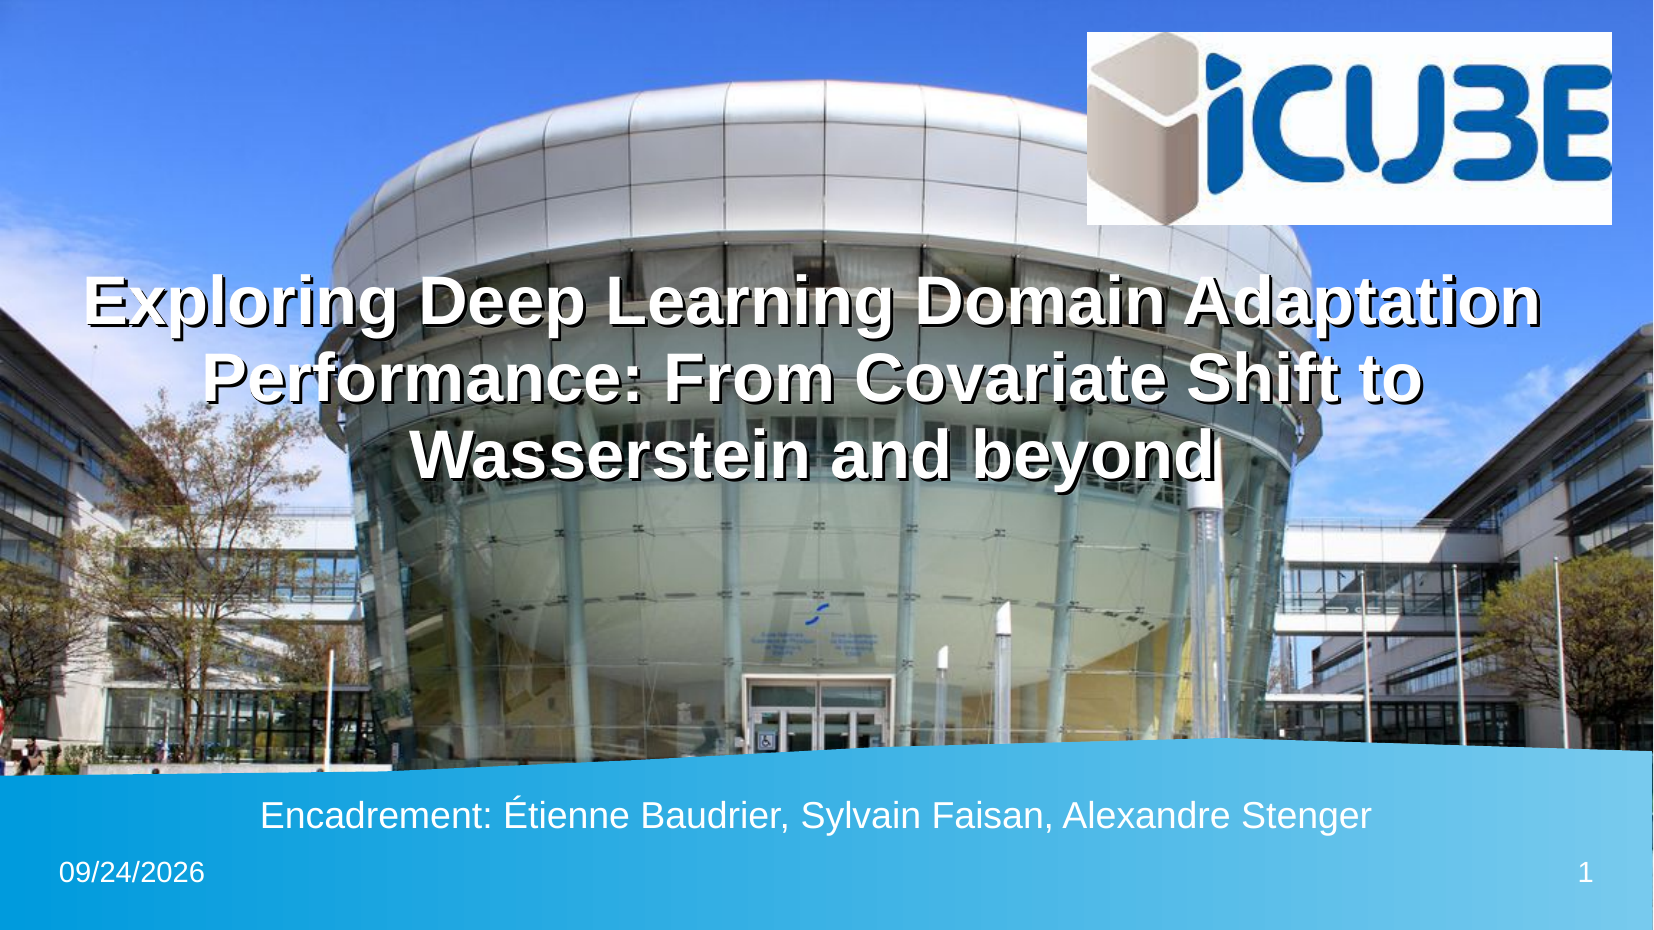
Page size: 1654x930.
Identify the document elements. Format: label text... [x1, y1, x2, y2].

picture [0, 0, 1654, 775]
title Exploring Deep Learning Domain Adaptation Performance: From Covariate Shift to Wasserstein and beyond [75, 257, 1551, 498]
text_box Encadrement: Étienne Baudrier, Sylvain Faisan, Alexandre Stenger [245, 787, 1388, 845]
